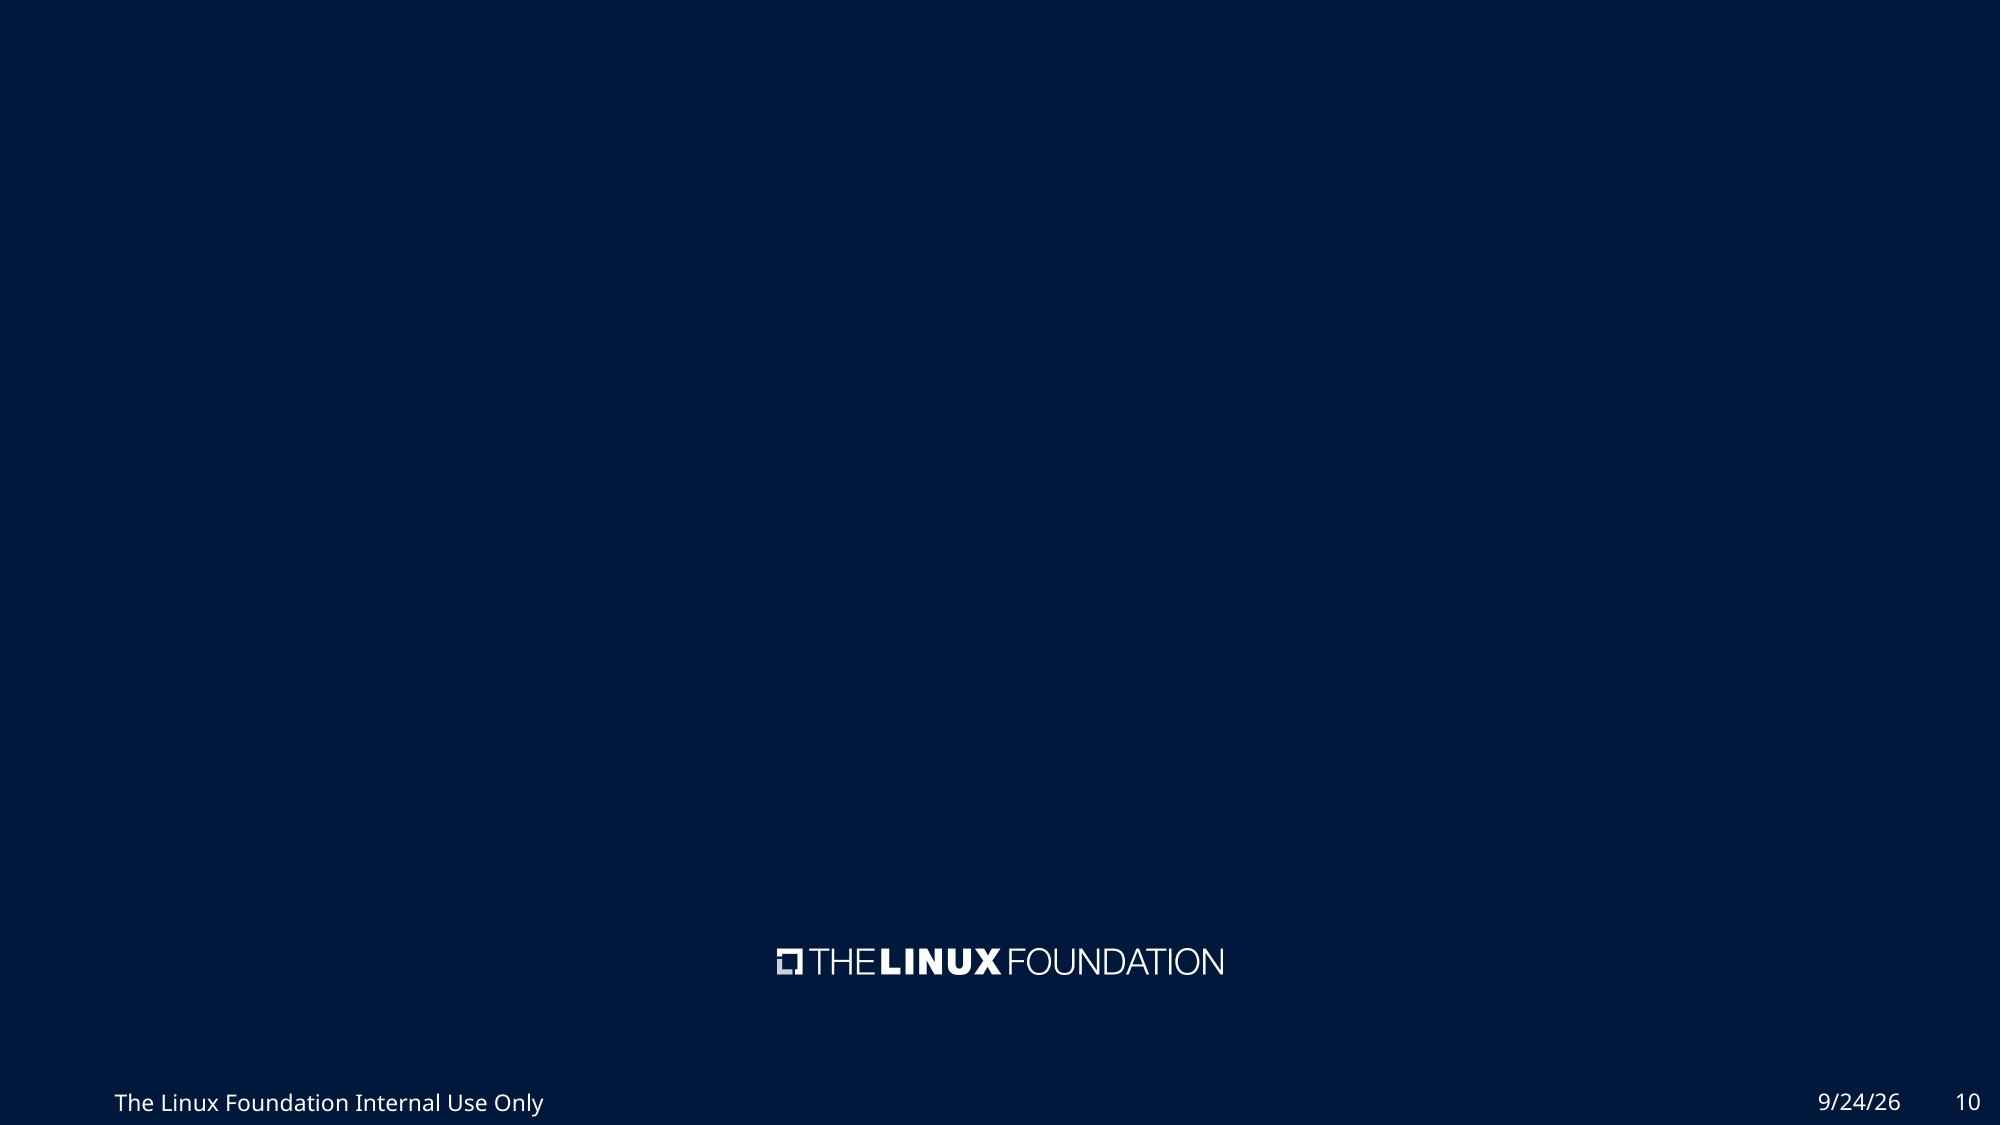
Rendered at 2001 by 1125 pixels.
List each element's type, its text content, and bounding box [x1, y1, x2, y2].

text_box The Linux Foundation Internal Use Only [99, 1080, 653, 1125]
text_box 10 [1939, 1080, 2000, 1125]
text_box 8/14/2017 [1802, 1080, 1939, 1125]
